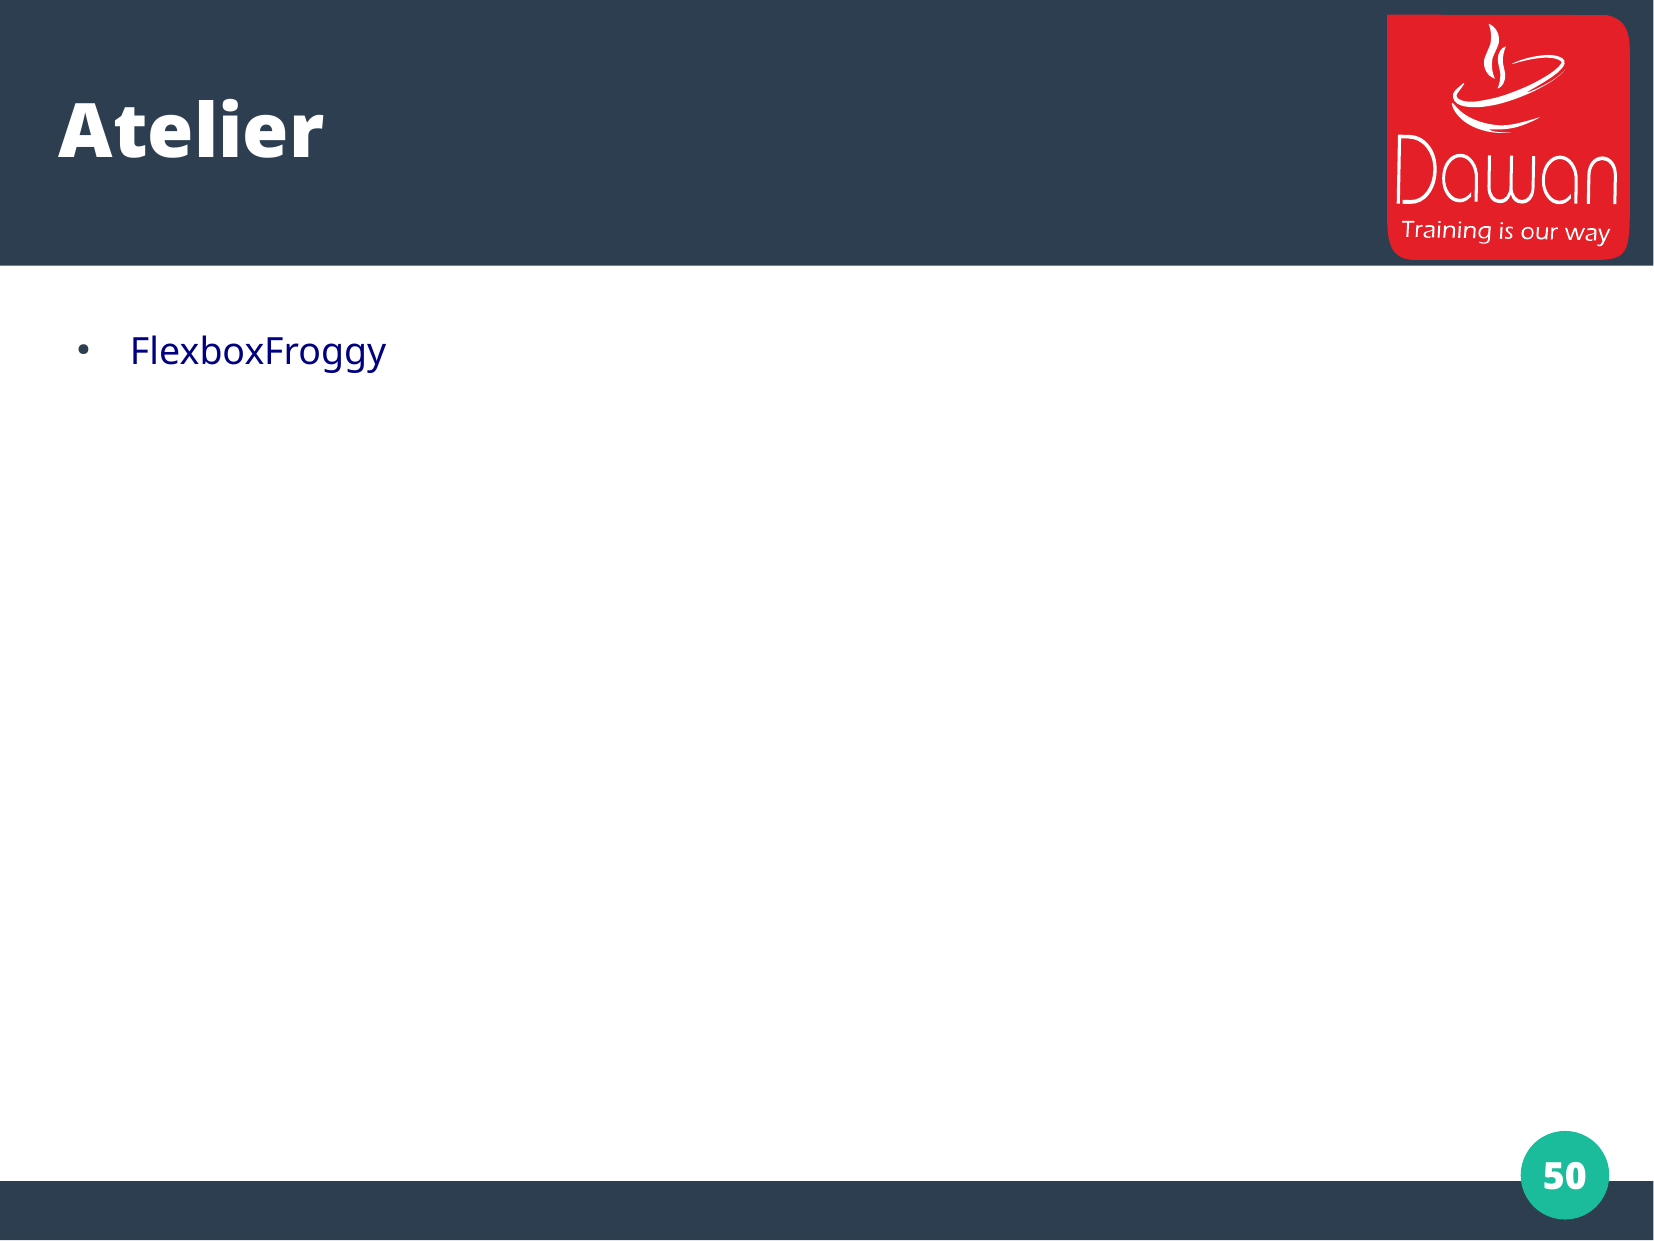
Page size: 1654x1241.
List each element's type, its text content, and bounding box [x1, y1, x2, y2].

picture [1387, 14, 1630, 260]
list FlexboxFroggy [59, 324, 1595, 1152]
title Atelier [59, 49, 1387, 207]
